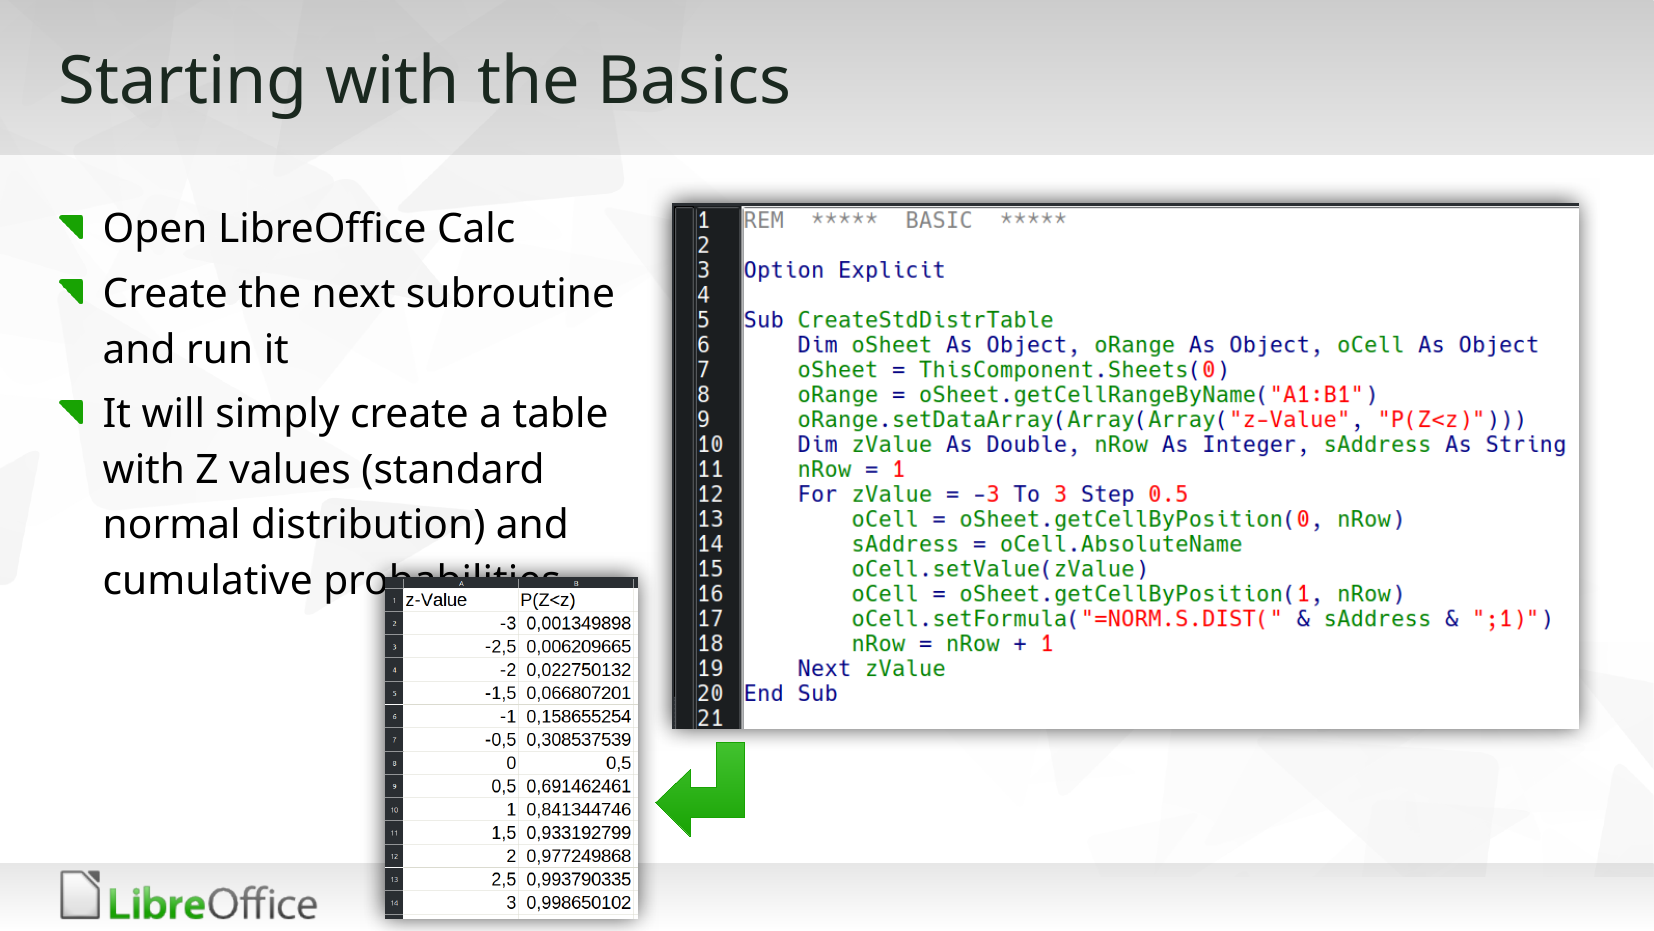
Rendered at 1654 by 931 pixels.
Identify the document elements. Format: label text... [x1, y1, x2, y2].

list Open LibreOffice Calc Create the next subroutine and run it It will simply create a table with Z values (standard normal distribution) and cumulative probabilities [59, 199, 646, 739]
picture [385, 577, 638, 919]
picture [41, 851, 337, 931]
title Starting with the Basics [59, 22, 1595, 133]
picture [0, 0, 1654, 877]
text_box [655, 742, 745, 837]
